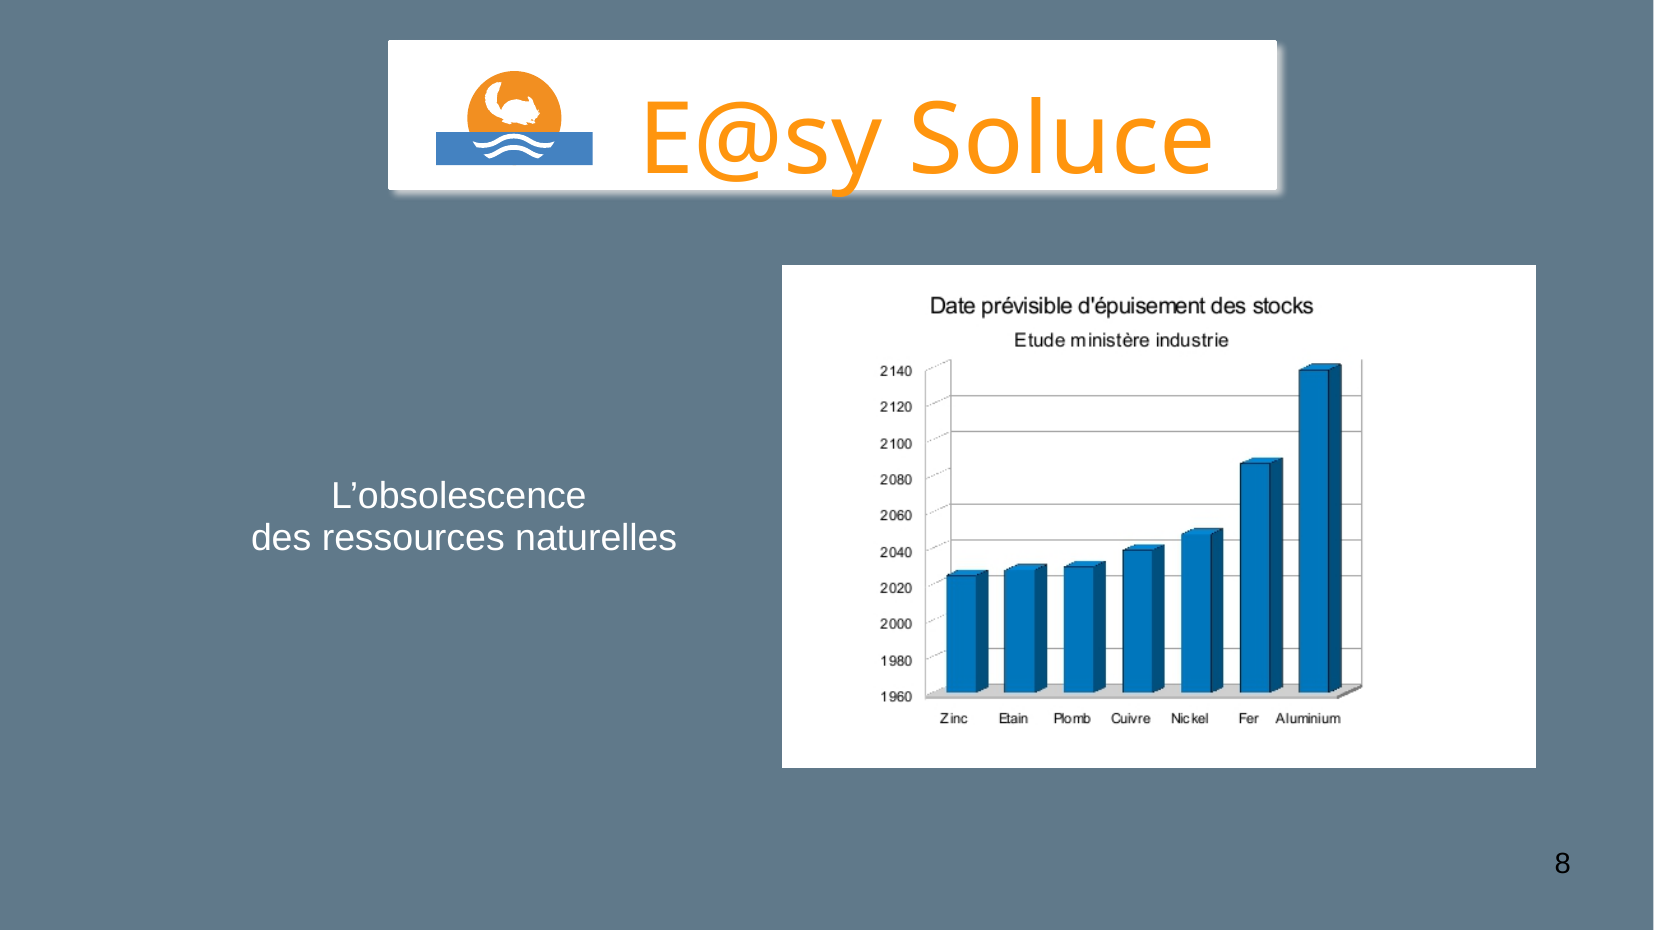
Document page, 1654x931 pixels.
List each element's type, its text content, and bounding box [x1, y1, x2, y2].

text_box L’obsolescence des ressources naturelles [236, 467, 694, 567]
picture [782, 265, 1536, 768]
